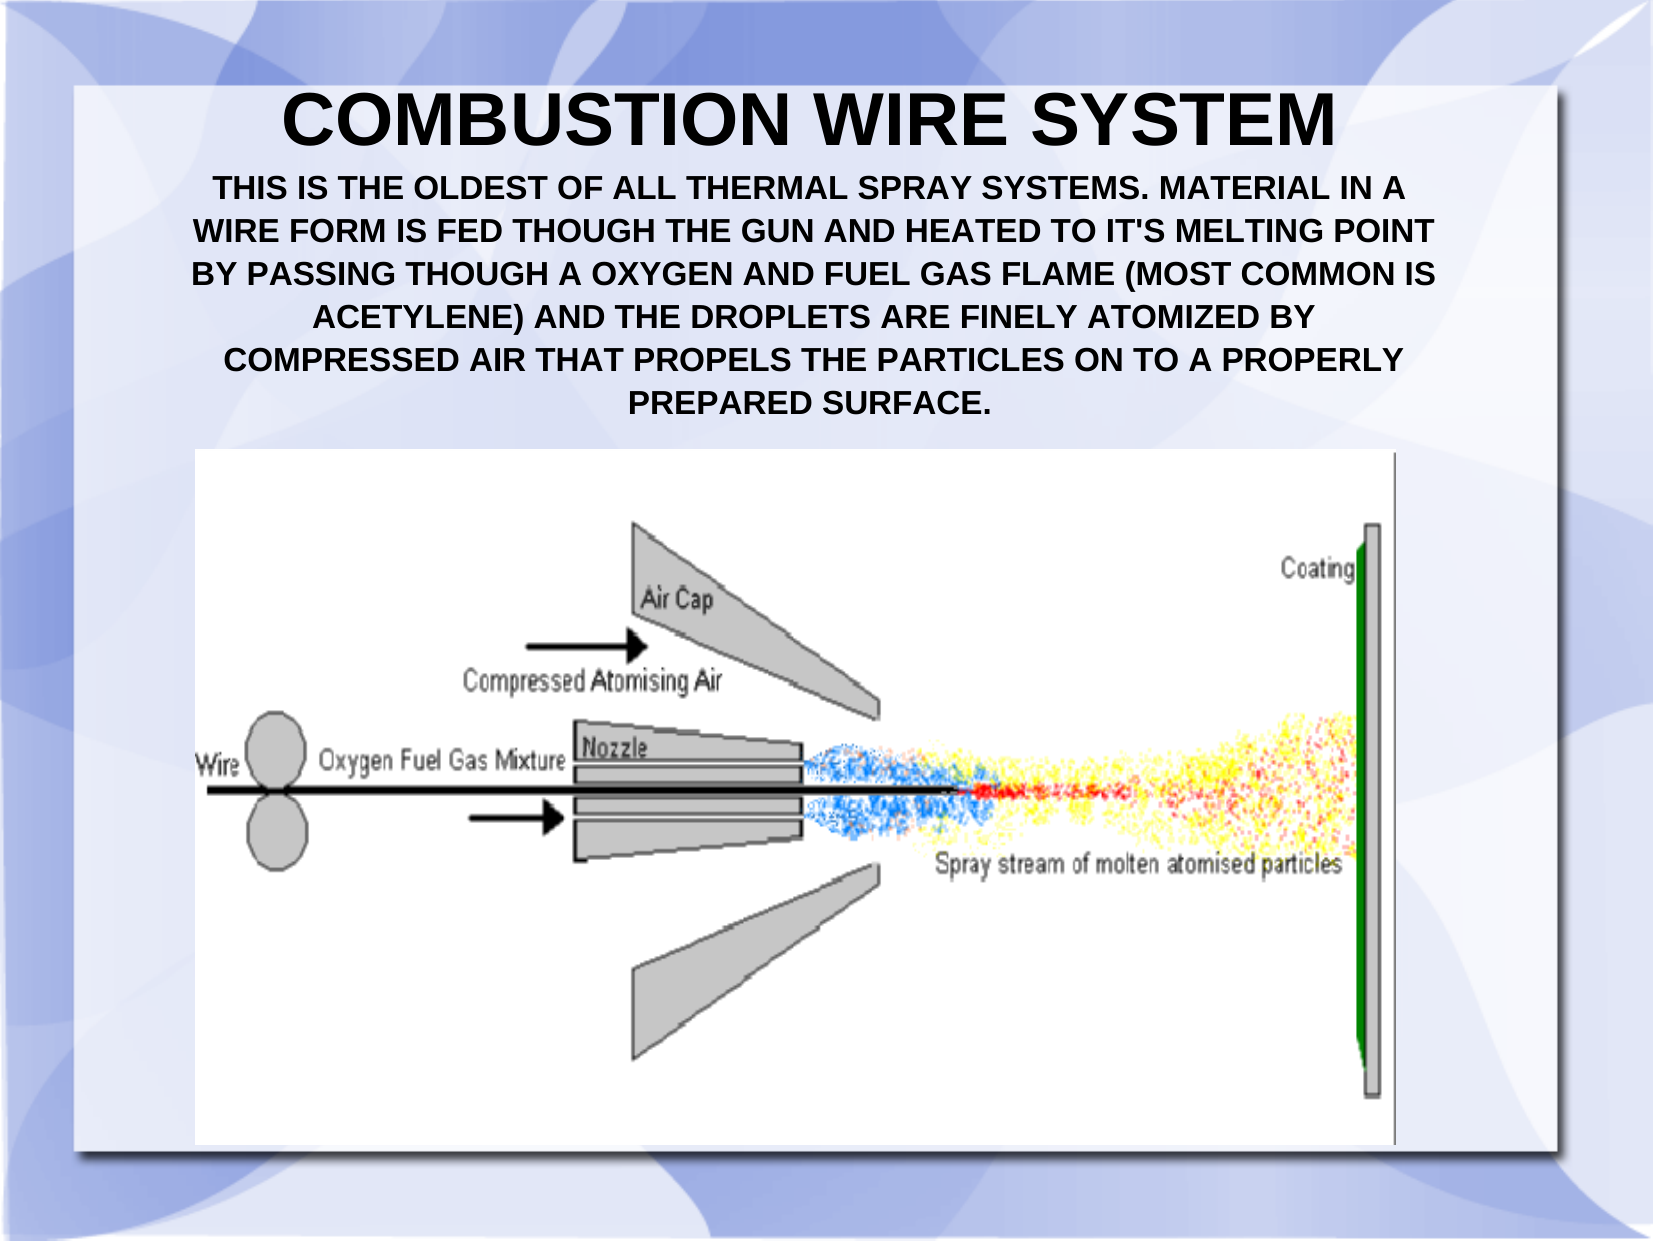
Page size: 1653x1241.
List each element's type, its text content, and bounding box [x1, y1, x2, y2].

title COMBUSTION WIRE SYSTEM THIS IS THE OLDEST OF ALL THERMAL SPRAY SYSTEMS. MATERIAL IN A WIRE FORM IS FED THOUGH THE GUN AND HEATED TO IT'S MELTING POINT BY PASSING THOUGH A OXYGEN AND FUEL GAS FLAME (MOST COMMON IS ACETYLENE) AND THE DROPLETS ARE FINELY ATOMIZED BY COMPRESSED AIR THAT PROPELS THE PARTICLES ON TO A PROPERLY PREPARED SURFACE. [150, 30, 1471, 466]
picture [0, 0, 1653, 1241]
